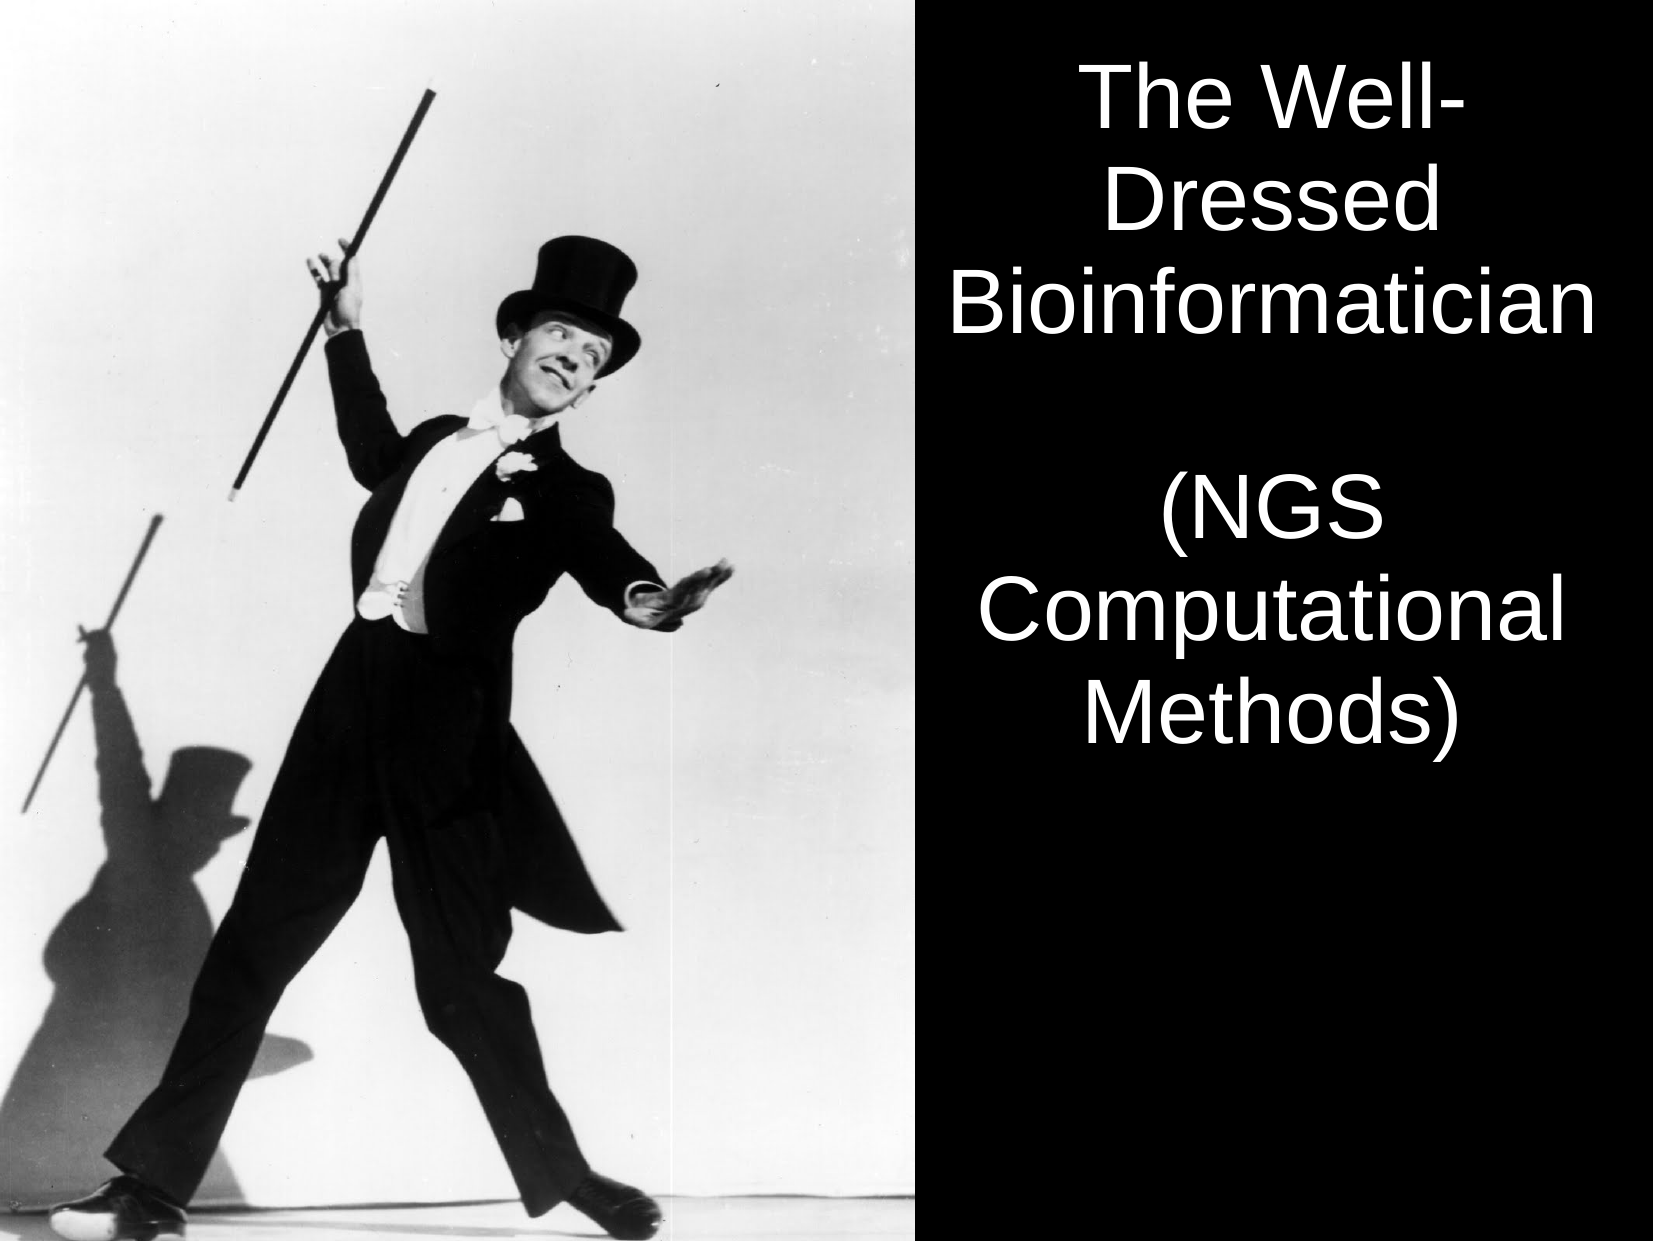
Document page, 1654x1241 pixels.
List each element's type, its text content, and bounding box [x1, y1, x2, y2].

picture [0, 0, 915, 1241]
title The Well-Dressed Bioinformatician (NGS Computational Methods) [945, 45, 1601, 763]
